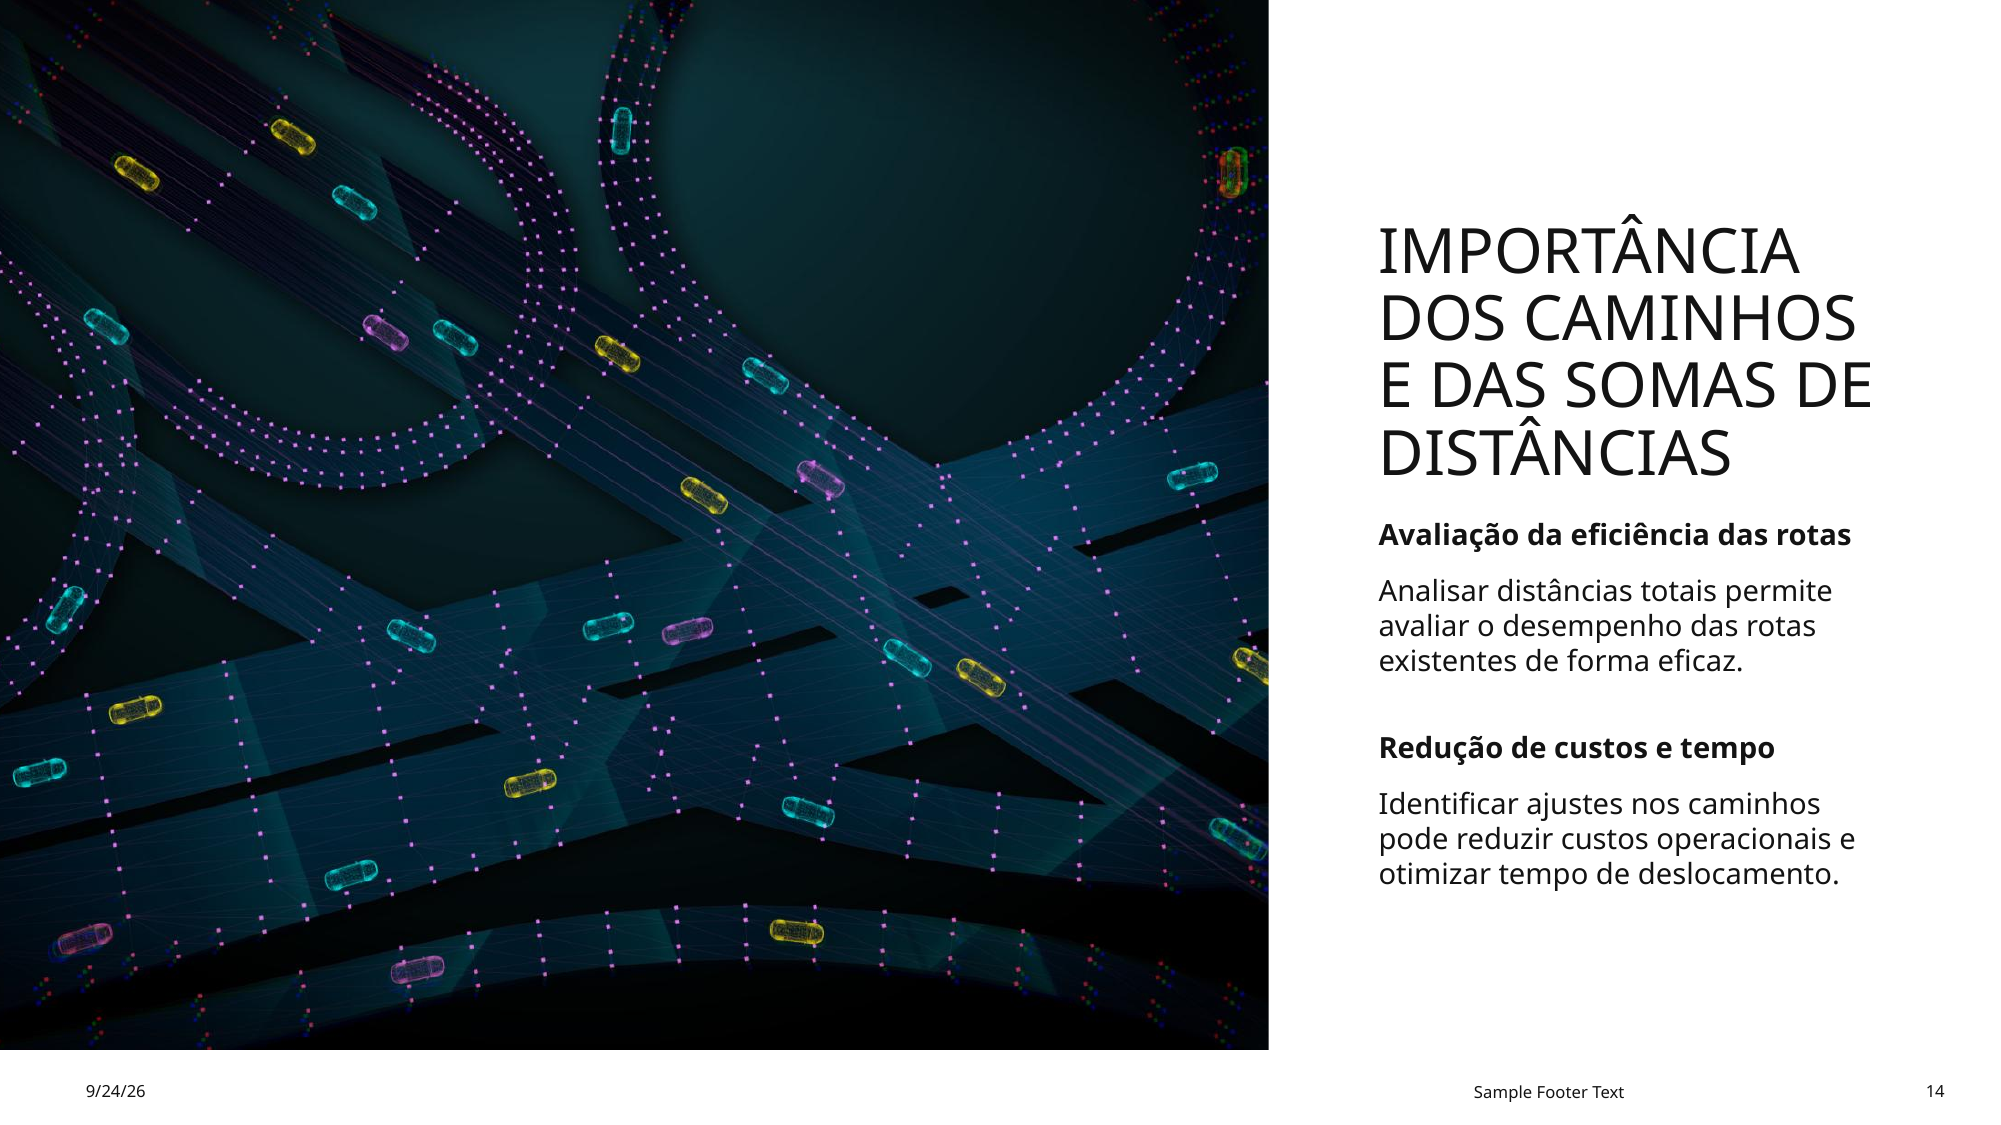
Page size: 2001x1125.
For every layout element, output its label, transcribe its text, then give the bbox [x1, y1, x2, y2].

text_box [1910, 1064, 1986, 1120]
title Importância dos caminhos e das somas de distâncias [1363, 176, 1901, 497]
text_box Avaliação da eficiência das rotas Analisar distâncias totais permite avaliar o desempenho das rotas existentes de forma eficaz. Redução de custos e tempo Identificar ajustes nos caminhos pode reduzir custos operacionais e otimizar tempo de deslocamento. [1363, 508, 1901, 994]
text_box 12/2/25 [70, 1064, 537, 1120]
picture [0, 0, 1269, 1050]
text_box Sample Footer Text [1458, 1064, 1896, 1120]
